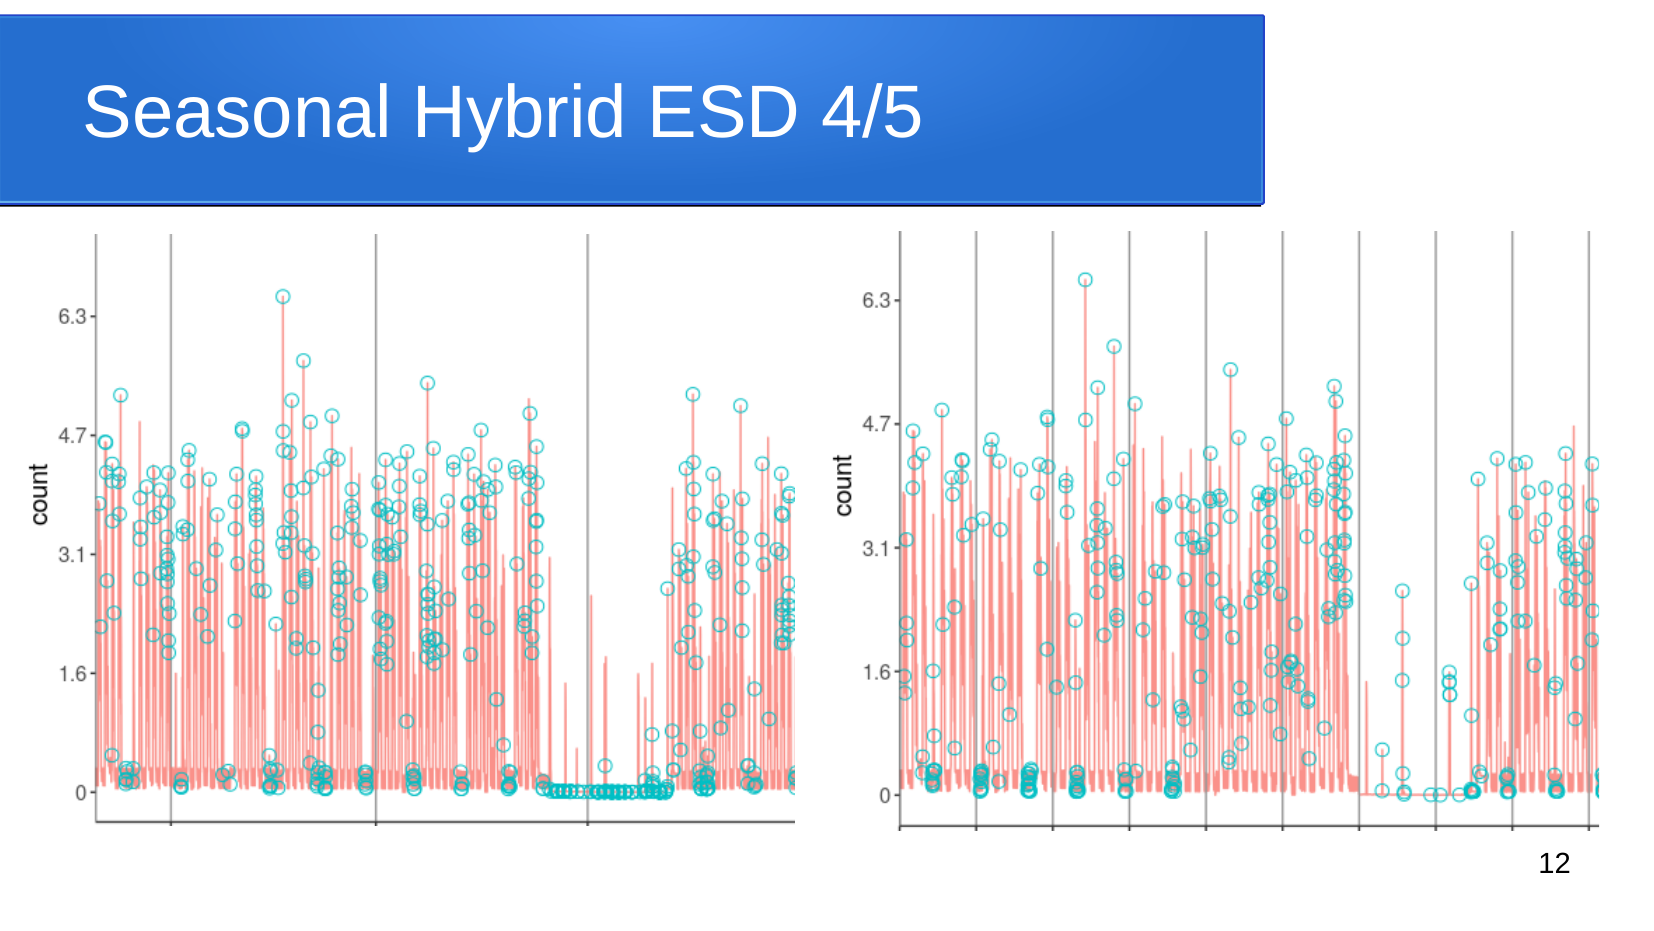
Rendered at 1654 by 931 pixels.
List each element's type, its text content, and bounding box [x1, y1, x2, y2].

title Seasonal Hybrid ESD 4/5 [82, 35, 1235, 189]
picture [822, 231, 1600, 831]
picture [18, 234, 796, 826]
